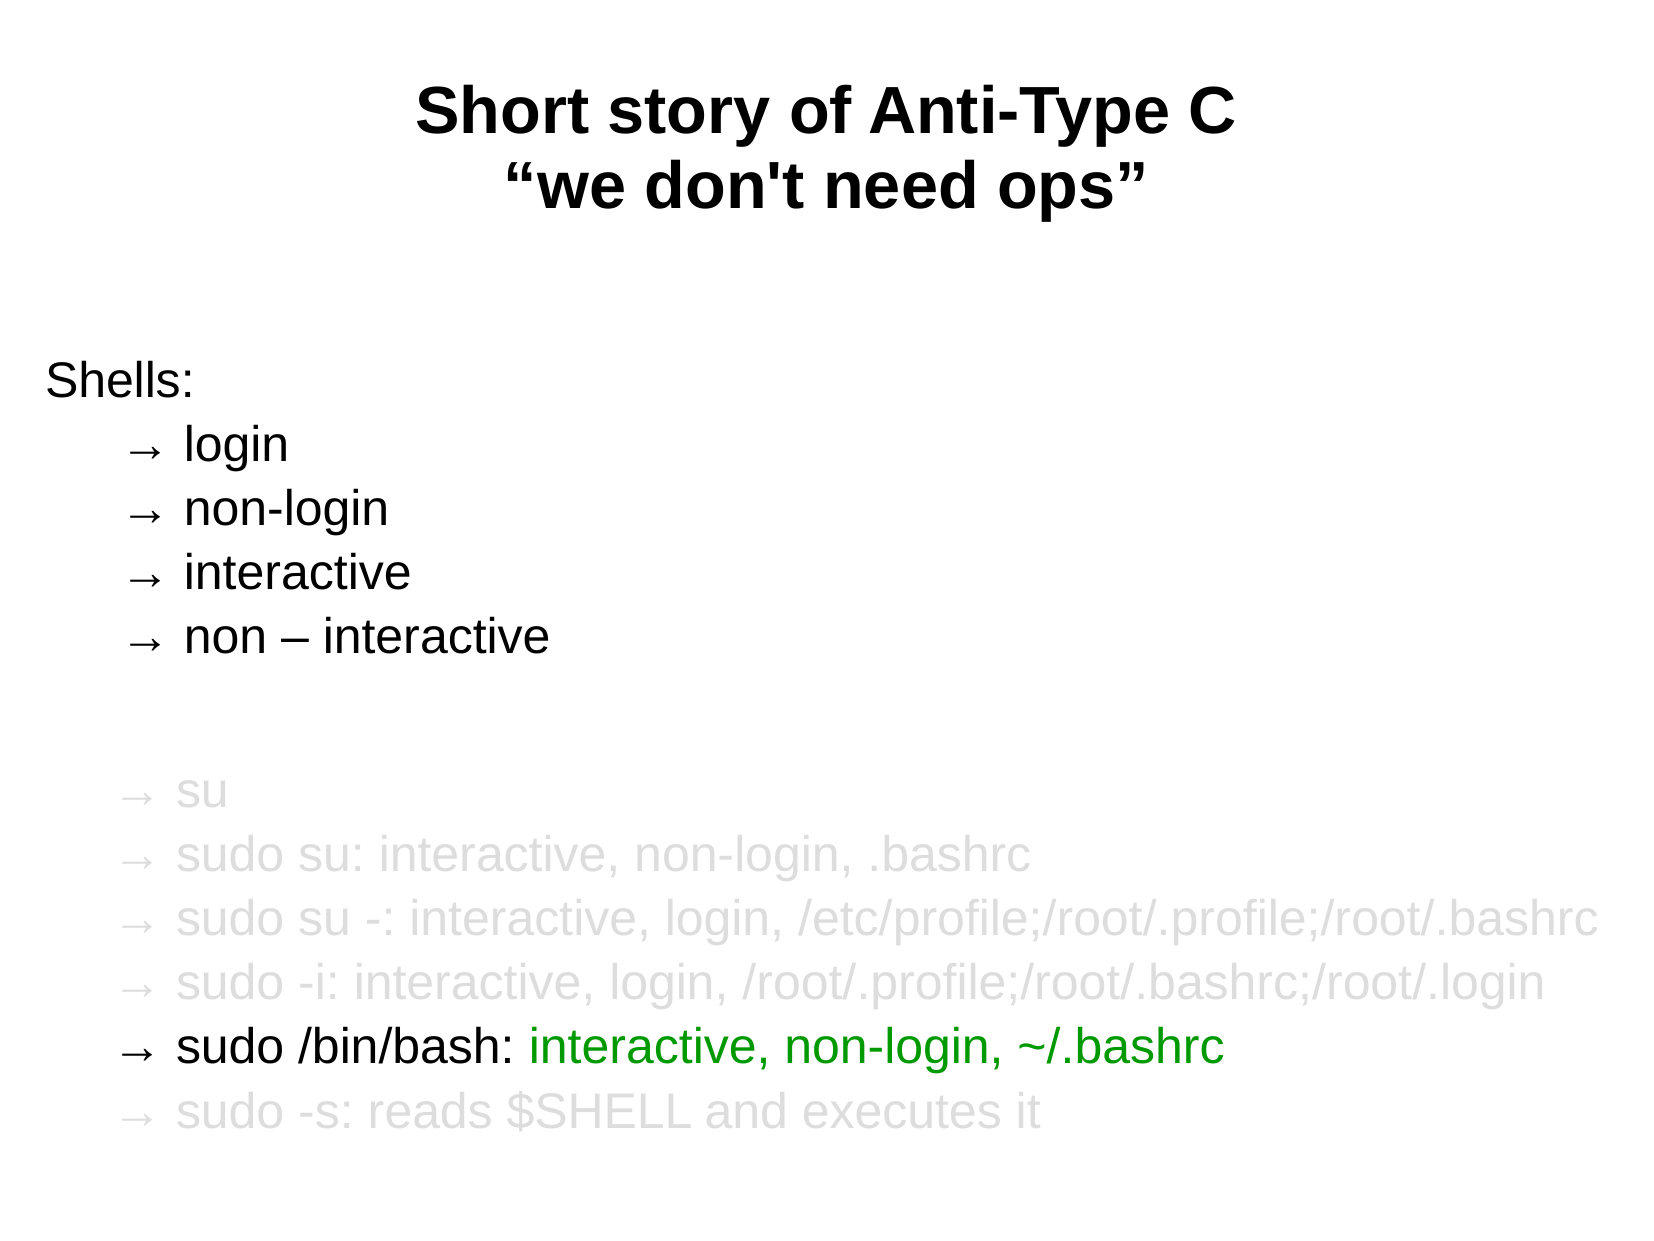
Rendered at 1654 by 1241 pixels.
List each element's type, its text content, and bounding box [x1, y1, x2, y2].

subtitle Short story of Anti-Type C “we don't need ops” [82, 0, 1571, 336]
text_box → su → sudo su: interactive, non-login, .bashrc → sudo su -: interactive, login, /etc/profile;/root/.profile;/root/.bashrc → sudo -i: interactive, login, /root/.profile;/root/.bashrc;/root/.login → sudo /bin/bash: interactive, non-login, ~/.bashrc → sudo -s: reads $SHELL and executes it [97, 746, 1615, 1138]
text_box Shells: → login → non-login → interactive → non – interactive [30, 336, 1654, 856]
